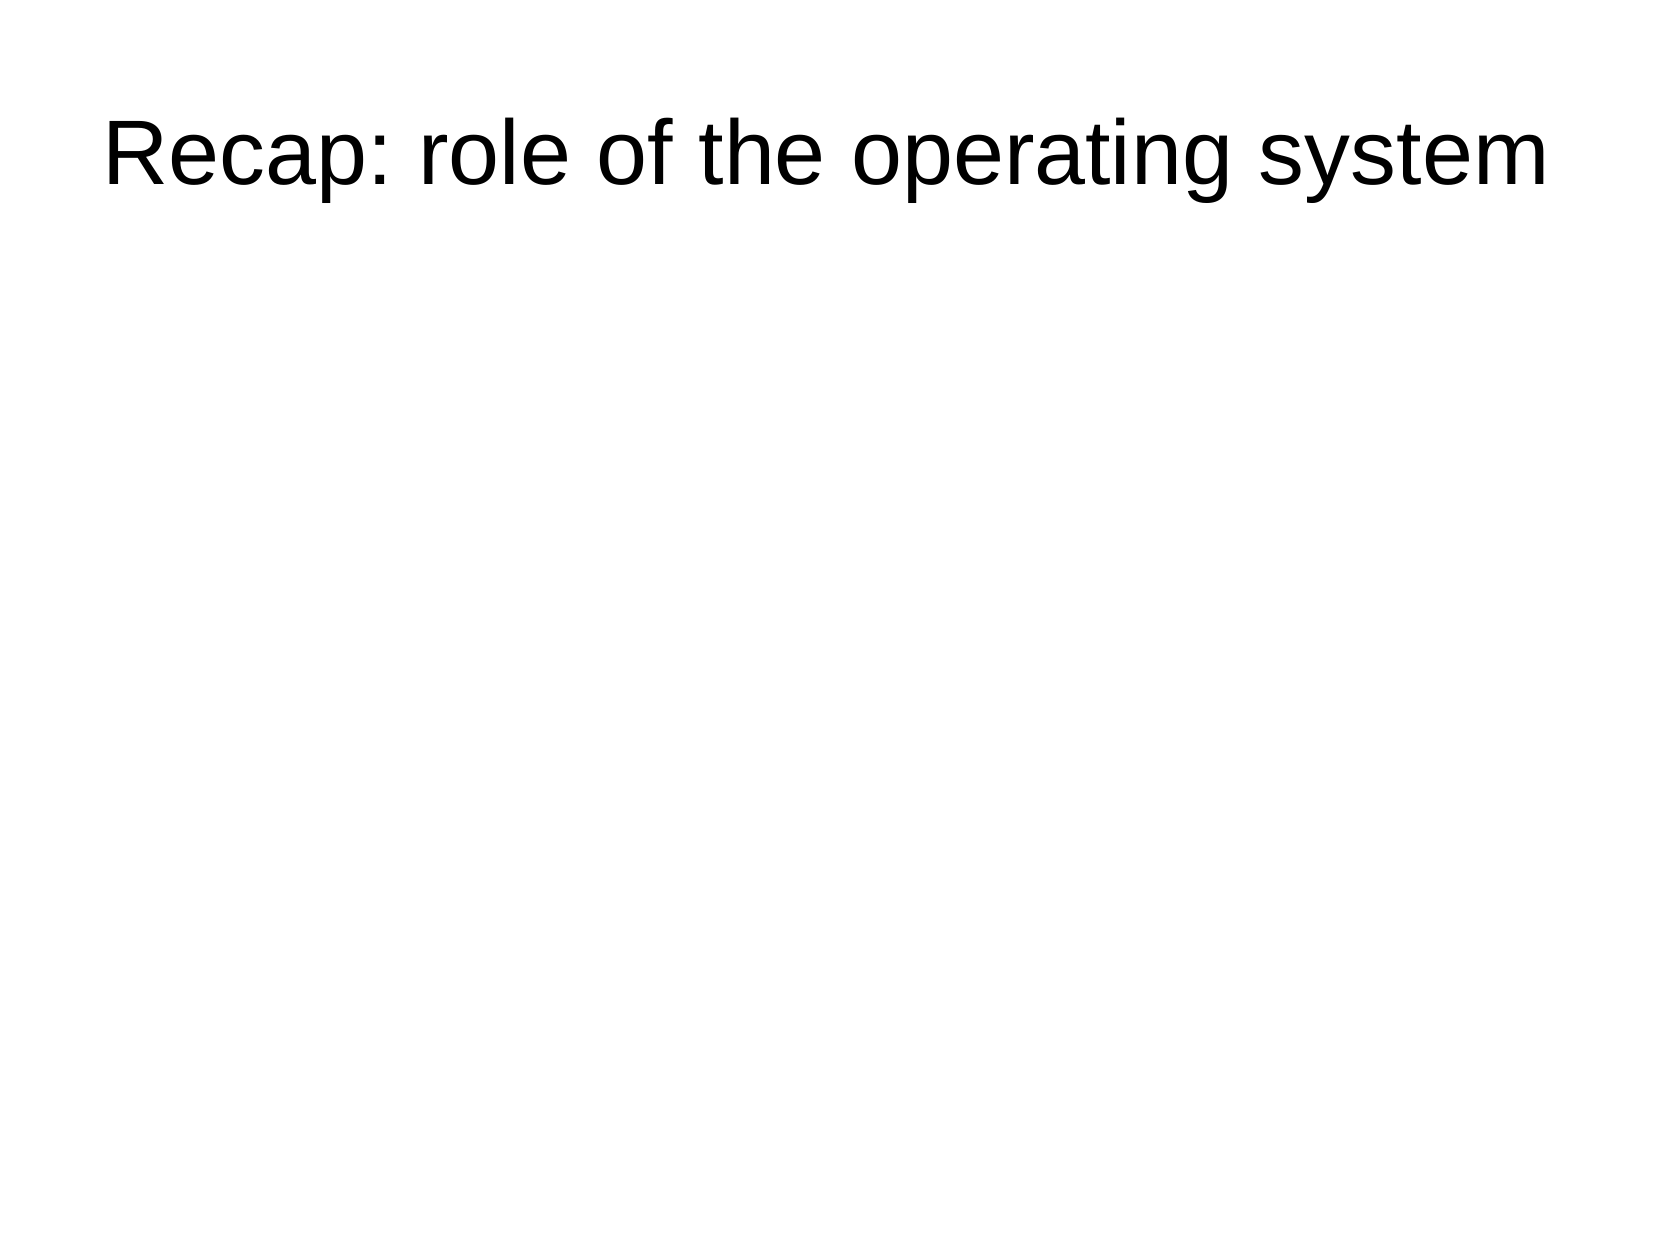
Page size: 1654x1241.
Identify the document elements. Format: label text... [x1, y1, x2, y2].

title Recap: role of the operating system [82, 49, 1571, 257]
